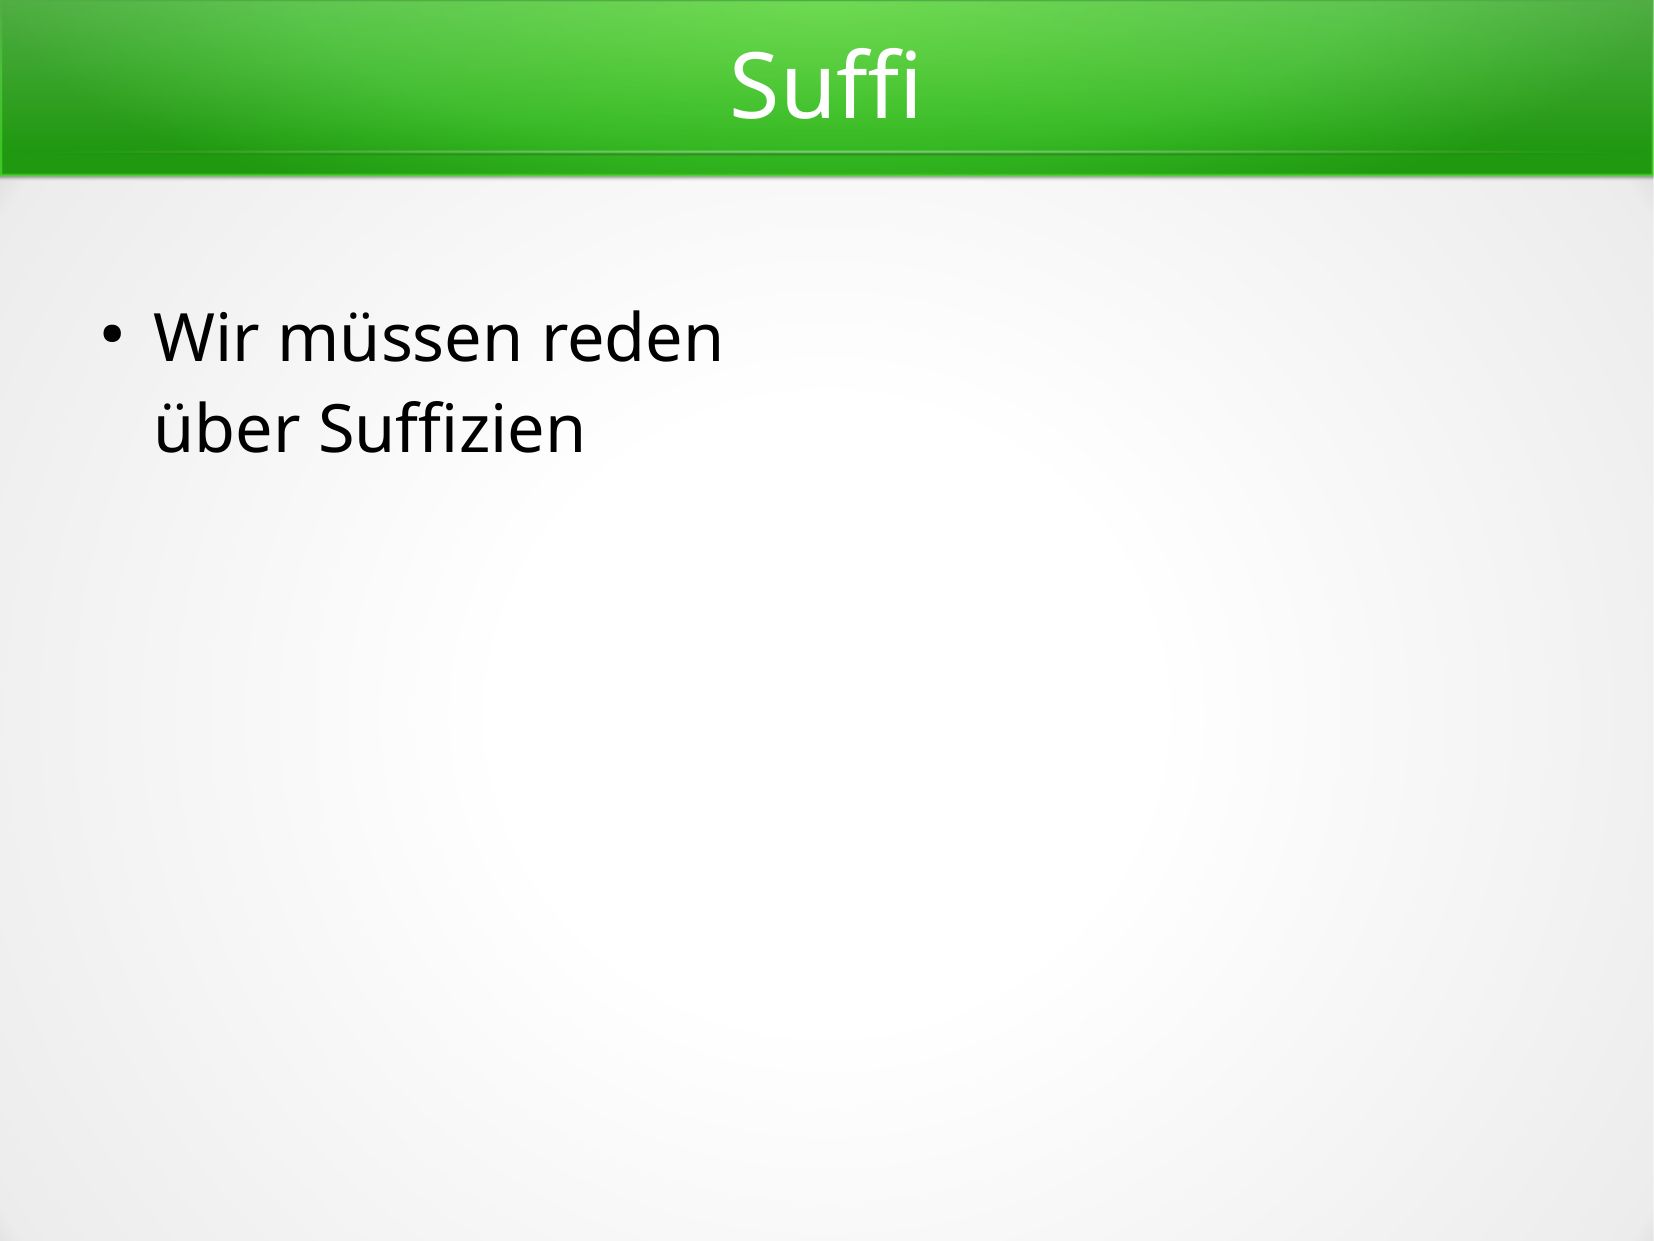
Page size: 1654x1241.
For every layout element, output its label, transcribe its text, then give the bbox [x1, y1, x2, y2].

picture [0, 0, 1654, 1241]
title Suffi [82, 11, 1571, 154]
list Wir müssen reden über Suffizien [82, 290, 1571, 1010]
